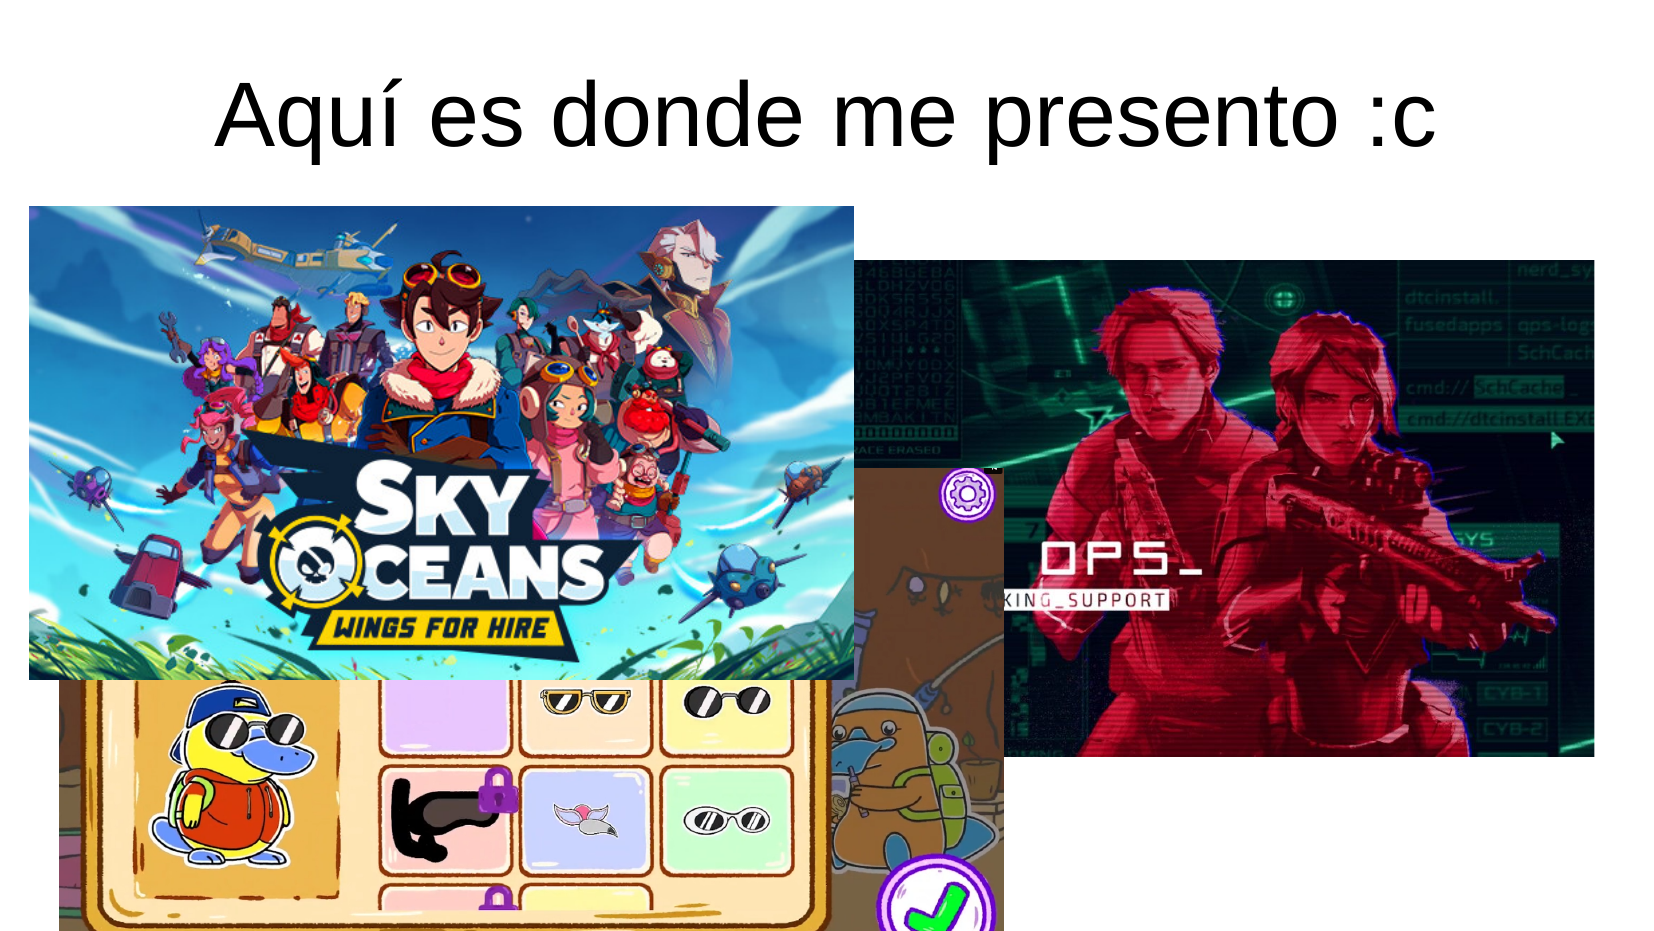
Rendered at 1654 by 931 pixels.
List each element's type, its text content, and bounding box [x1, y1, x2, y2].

picture [29, 206, 1595, 931]
title Aquí es donde me presento :c [82, 37, 1571, 193]
